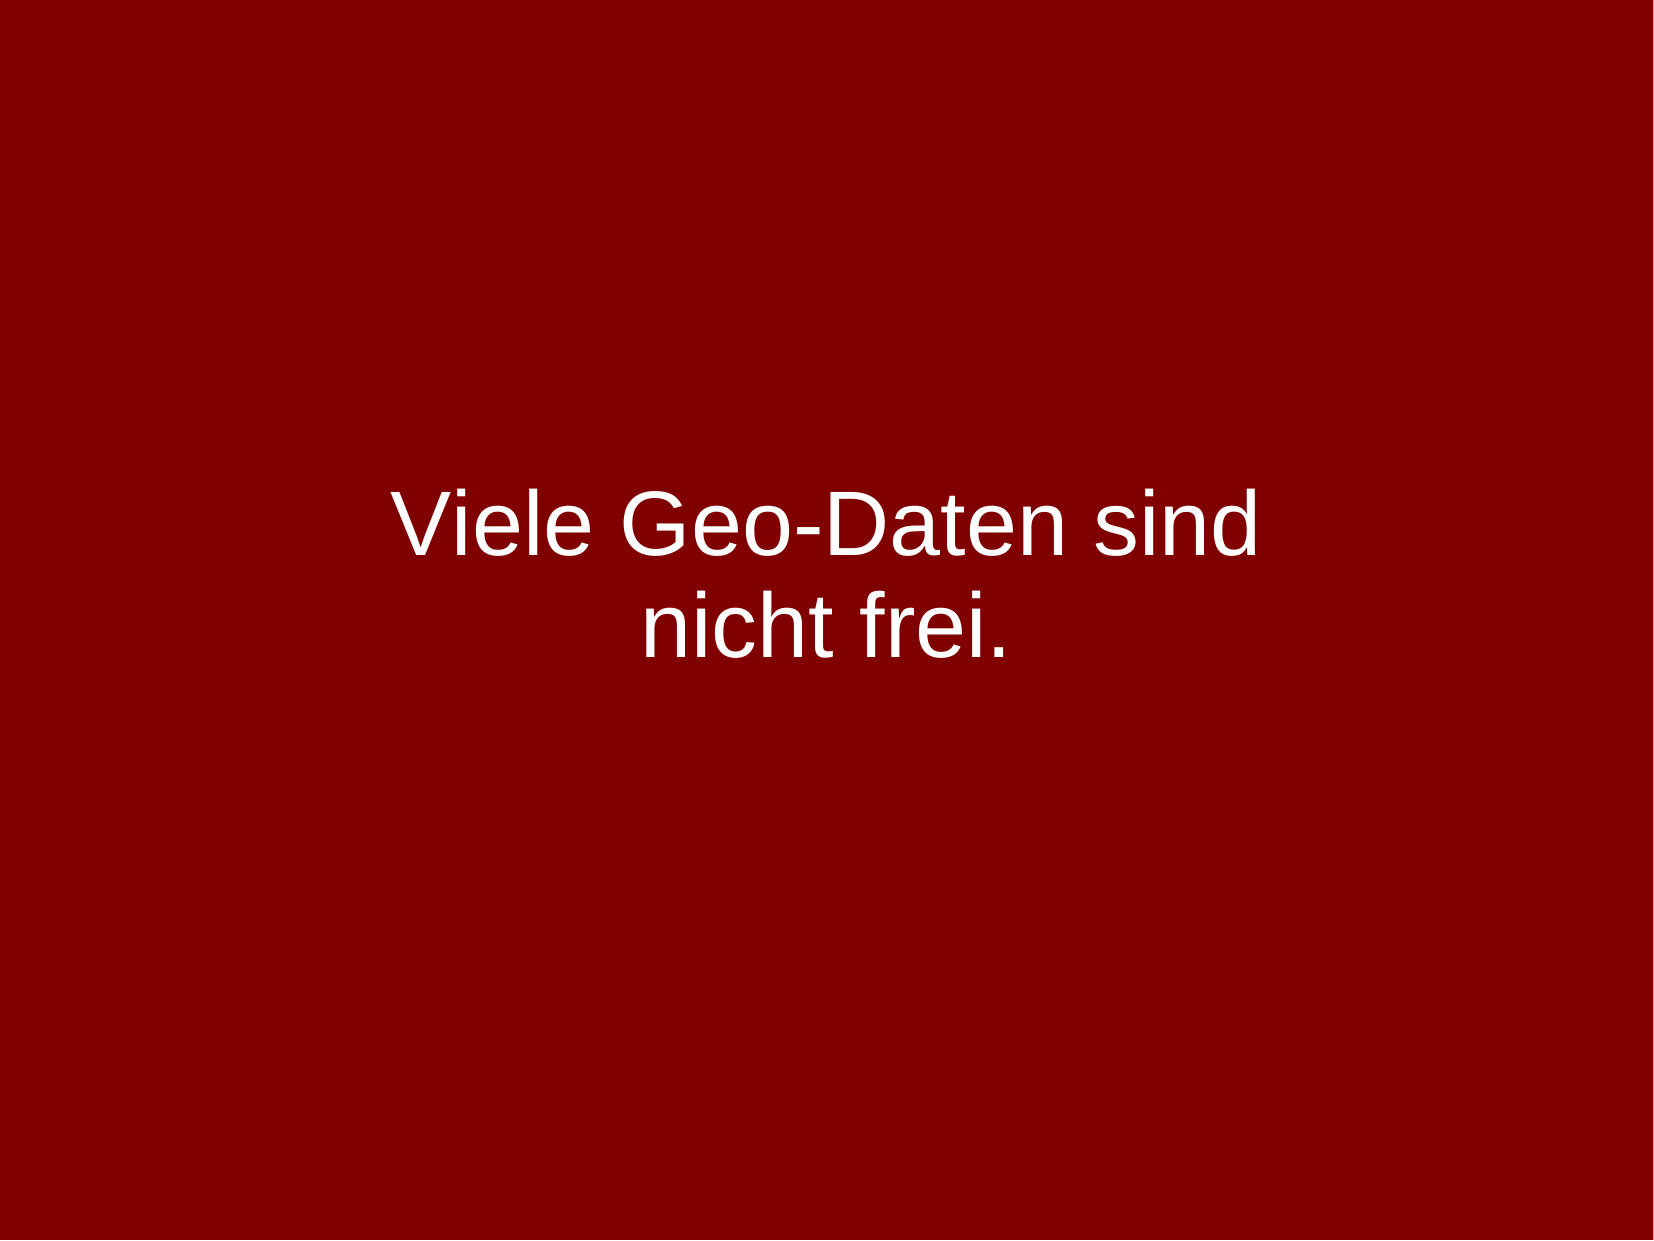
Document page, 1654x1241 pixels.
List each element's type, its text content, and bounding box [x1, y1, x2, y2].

title Viele Geo-Daten sind nicht frei. [82, 56, 1571, 1093]
